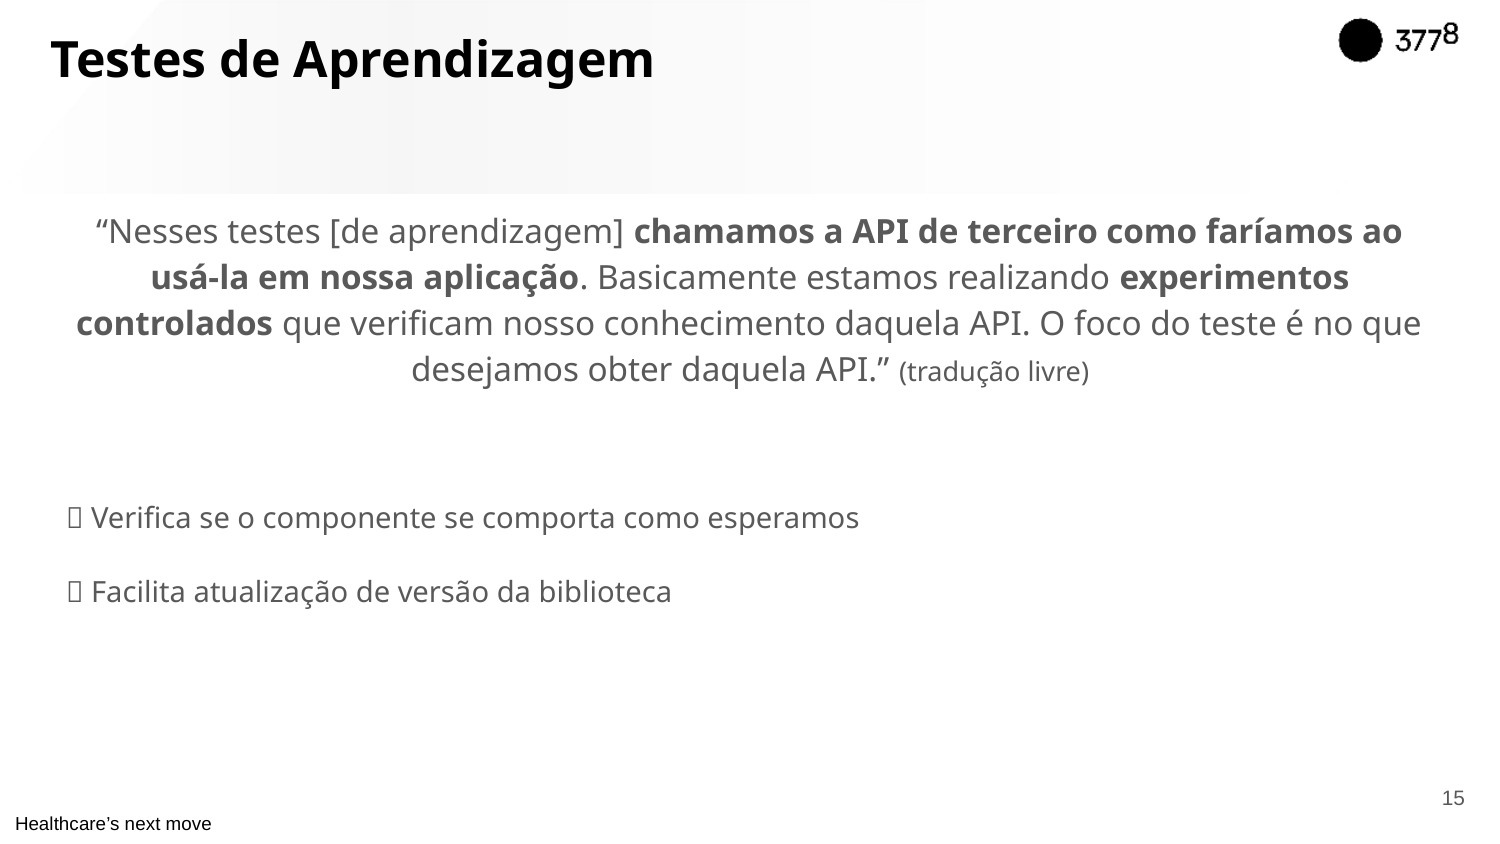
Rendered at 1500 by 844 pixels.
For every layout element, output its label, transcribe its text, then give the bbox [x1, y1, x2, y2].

slide_number <number> [1389, 764, 1480, 830]
list “Nesses testes [de aprendizagem] chamamos a API de terceiro como faríamos ao usá-la em nossa aplicação. Basicamente estamos realizando experimentos controlados que verificam nosso conhecimento daquela API. O foco do teste é no que desejamos obter daquela API.” (tradução livre) ✅ Verifica se o componente se comporta como esperamos ✅ Facilita atualização de versão da biblioteca [51, 189, 1449, 750]
picture [0, 0, 1500, 194]
title Testes de Aprendizagem [35, 12, 1308, 107]
